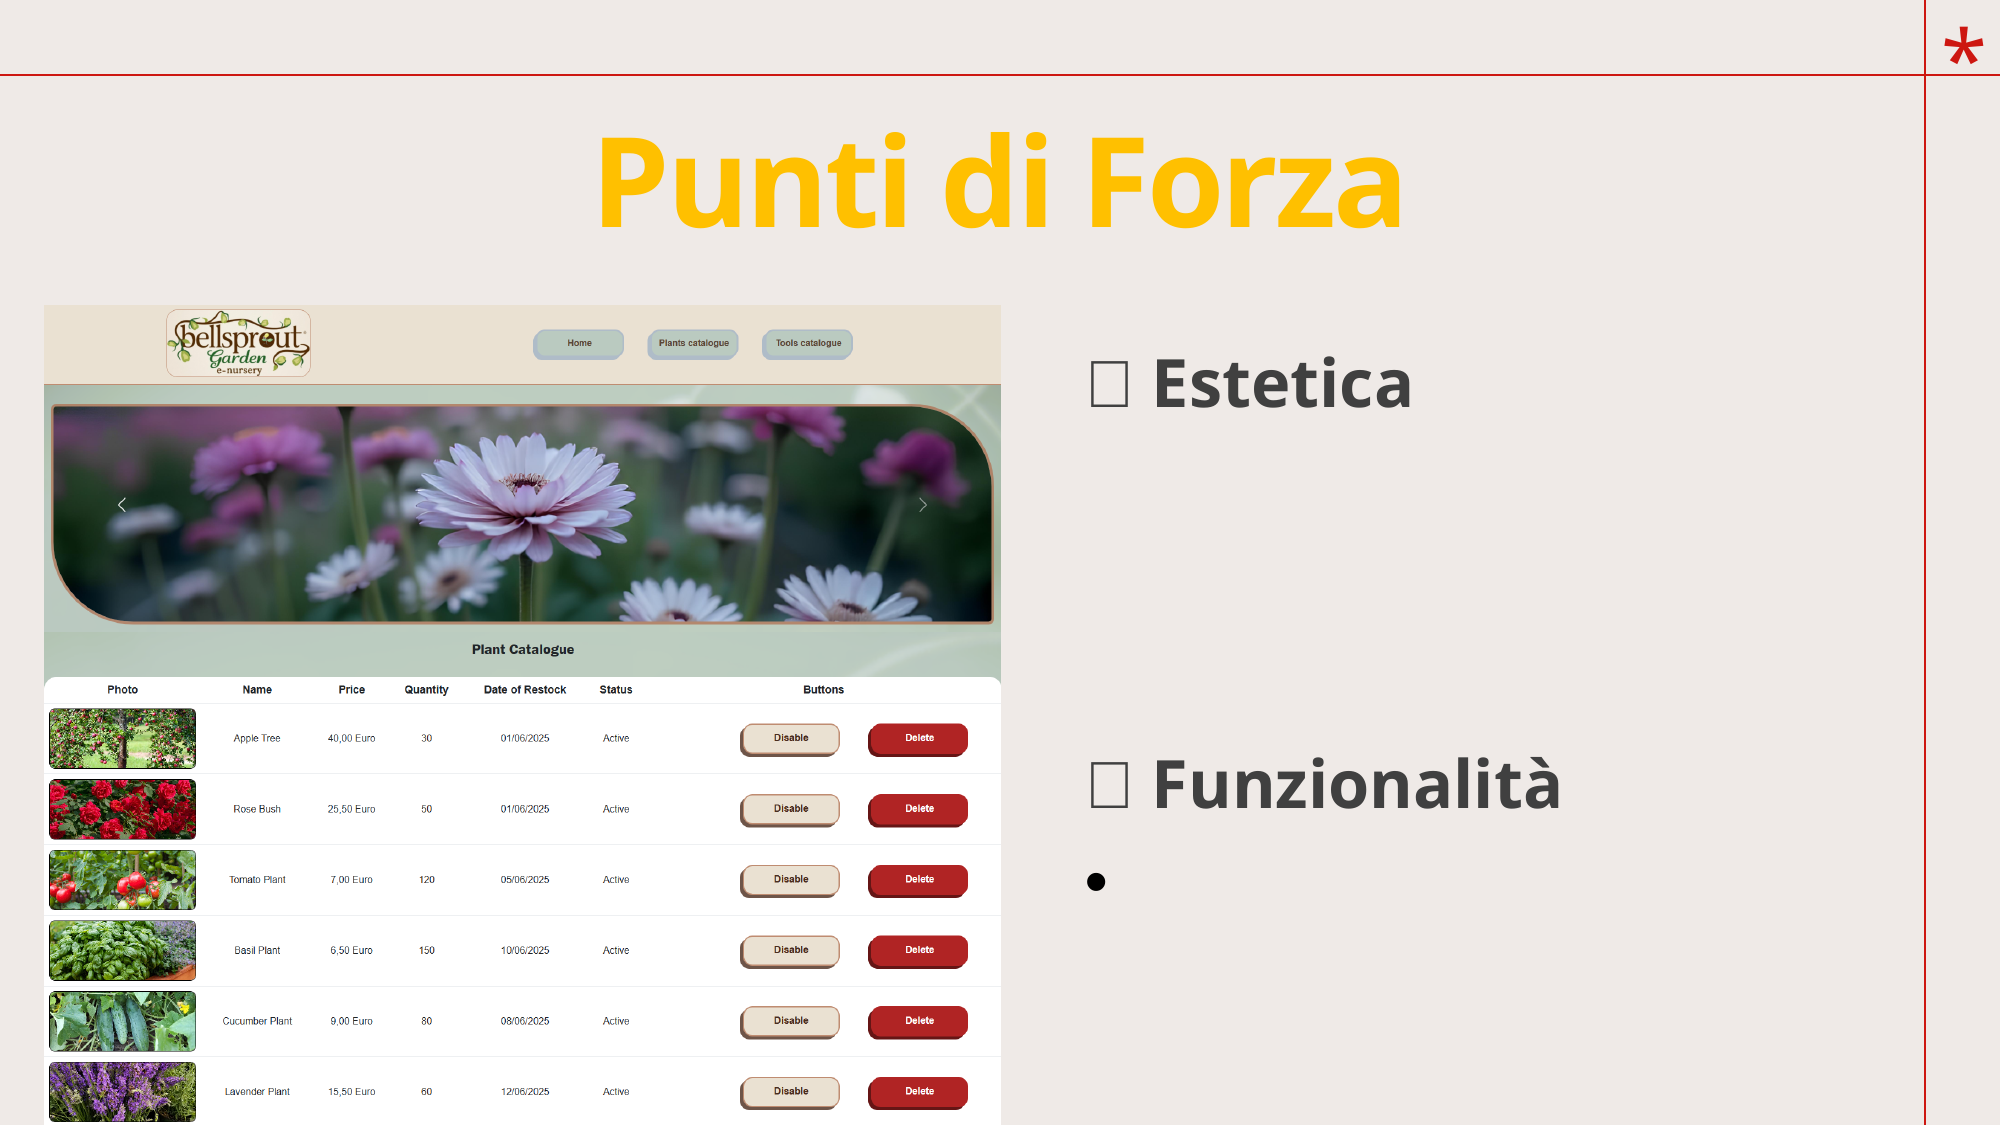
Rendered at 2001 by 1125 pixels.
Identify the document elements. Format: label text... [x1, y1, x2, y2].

title Punti di Forza [126, 129, 1874, 280]
picture [44, 305, 1001, 1125]
list  Estetica  Funzionalità [1069, 313, 1921, 1081]
